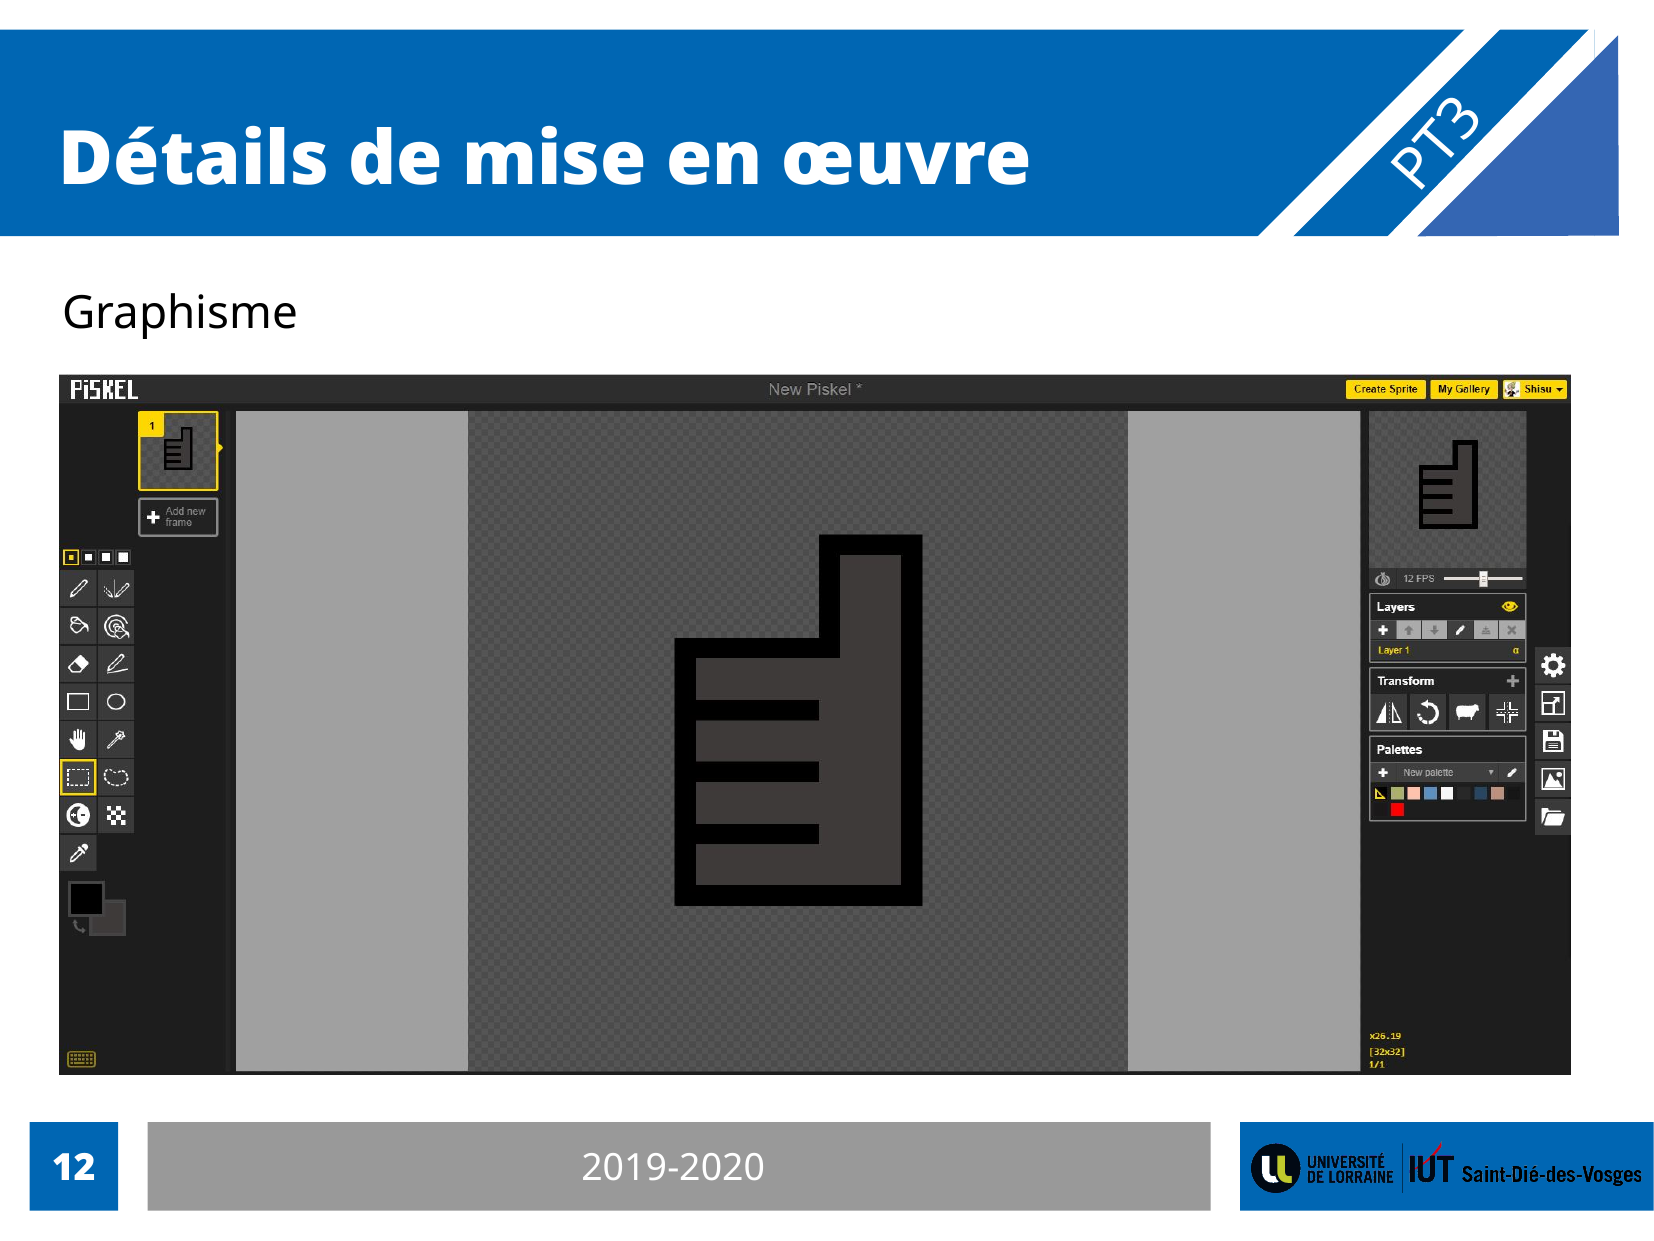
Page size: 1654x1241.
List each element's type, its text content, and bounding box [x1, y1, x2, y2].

title Détails de mise en œuvre [59, 59, 1595, 207]
picture [59, 374, 1571, 1075]
text_box Graphisme [47, 271, 839, 460]
picture [1251, 1141, 1642, 1193]
